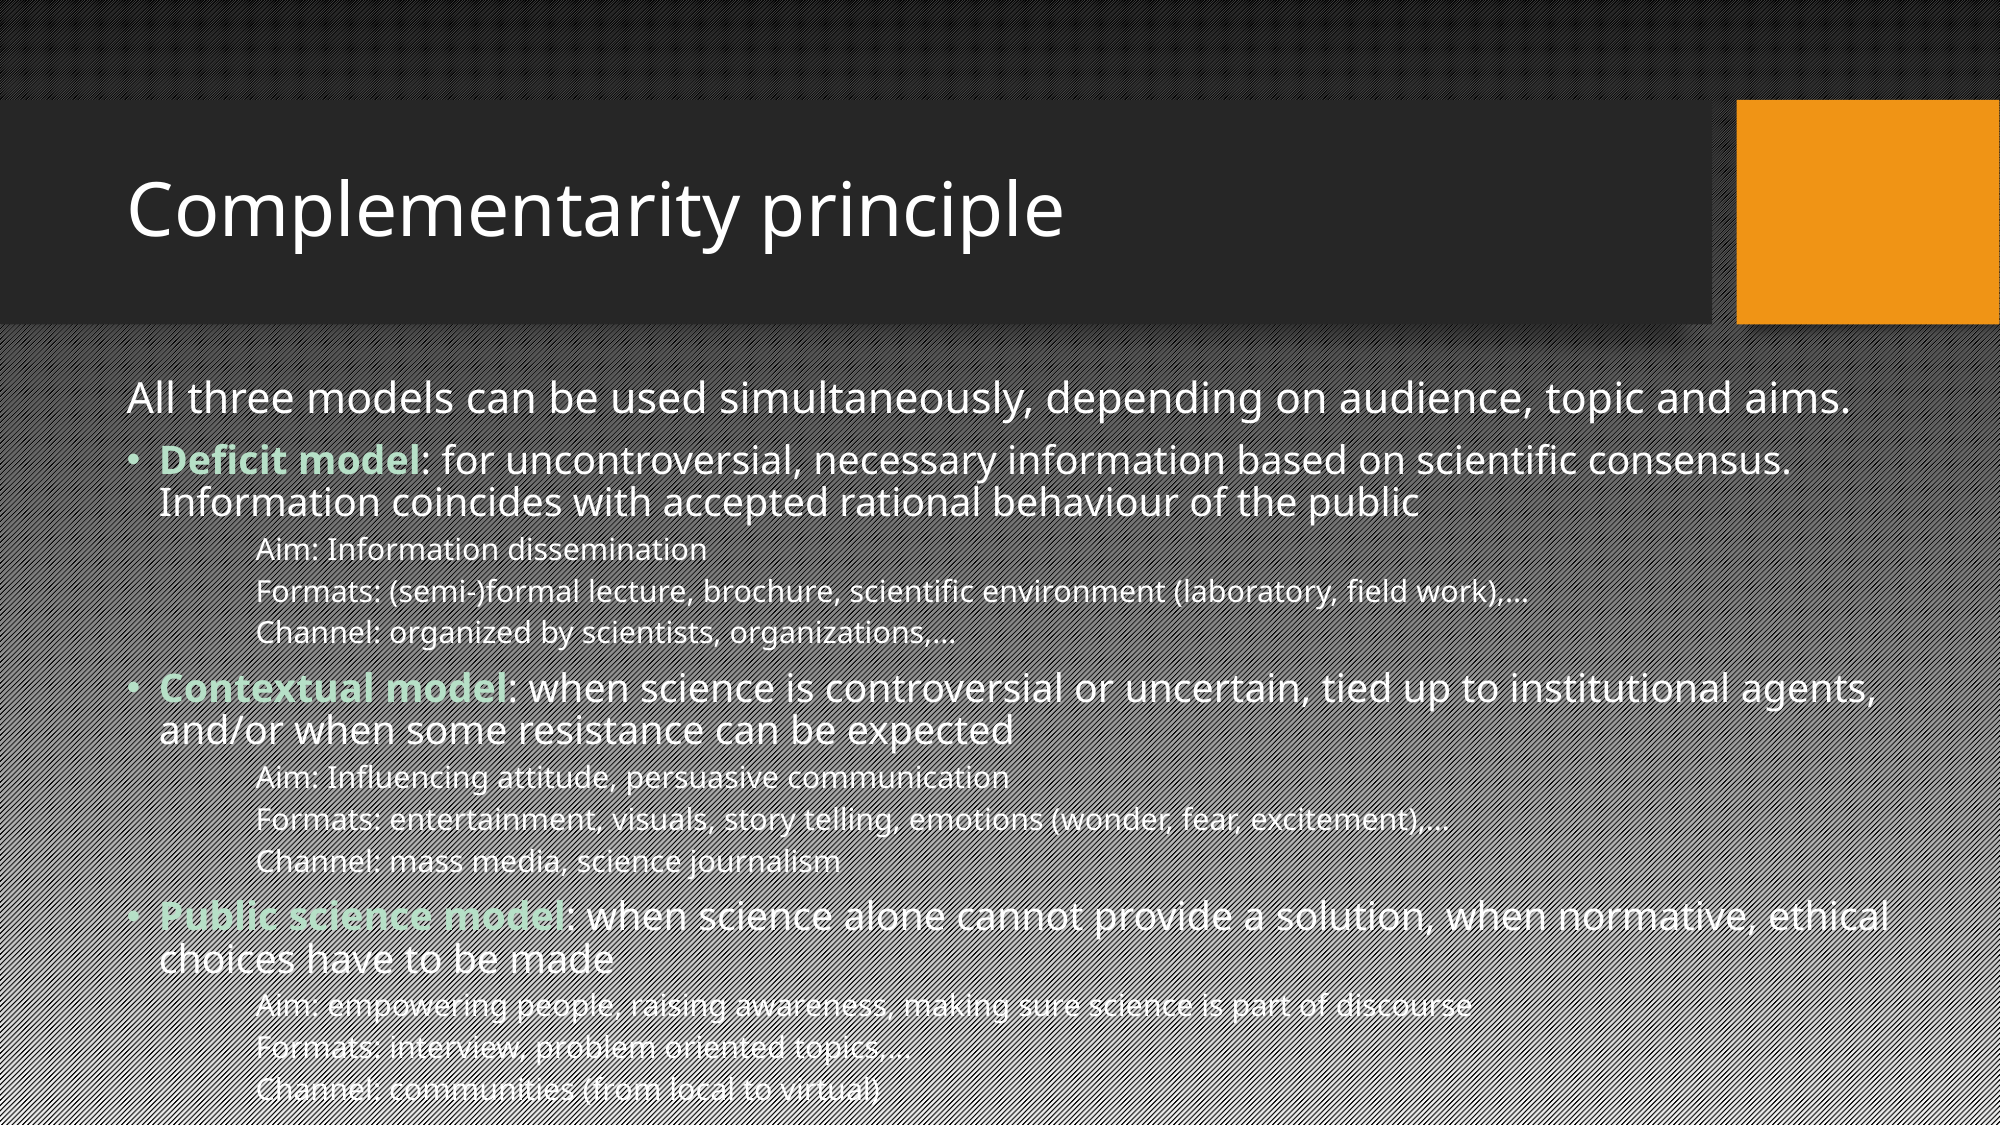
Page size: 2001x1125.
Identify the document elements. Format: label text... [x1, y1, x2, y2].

list All three models can be used simultaneously, depending on audience, topic and aims. Deficit model: for uncontroversial, necessary information based on scientific consensus. Information coincides with accepted rational behaviour of the public Aim: Information dissemination Formats: (semi-)formal lecture, brochure, scientific environment (laboratory, field work),… Channel: organized by scientists, organizations,… Contextual model: when science is controversial or uncertain, tied up to institutional agents, and/or when some resistance can be expected Aim: Influencing attitude, persuasive communication Formats: entertainment, visuals, story telling, emotions (wonder, fear, excitement),… Channel: mass media, science journalism Public science model: when science alone cannot provide a solution, when normative, ethical choices have to be made Aim: empowering people, raising awareness, making sure science is part of discourse Formats: interview, problem oriented topics,… Channel: communities (from local to virtual) [111, 363, 1916, 1125]
title Complementarity principle [111, 123, 1689, 301]
picture [0, 0, 2000, 1125]
